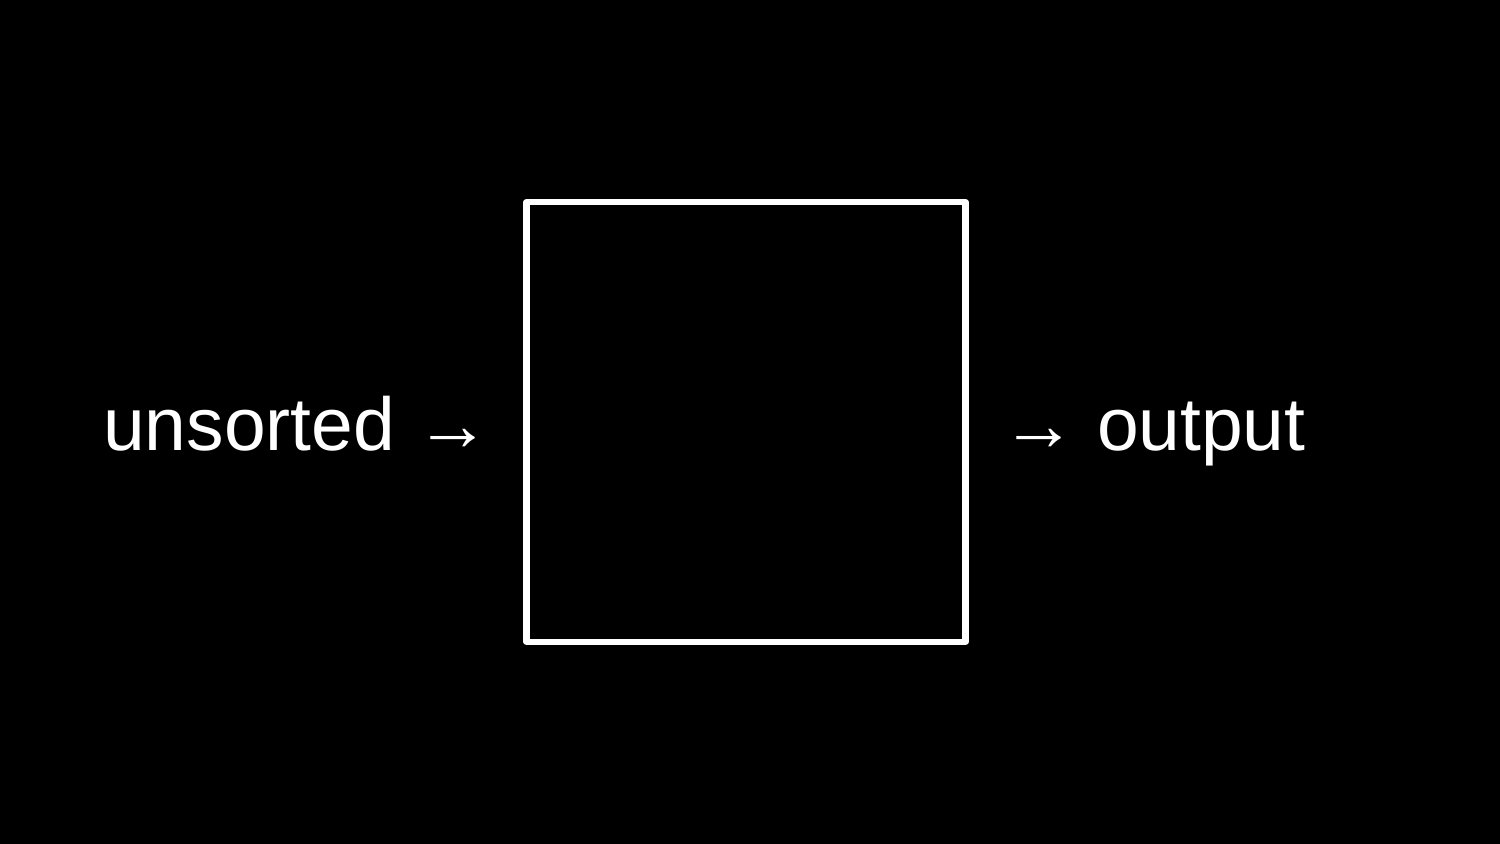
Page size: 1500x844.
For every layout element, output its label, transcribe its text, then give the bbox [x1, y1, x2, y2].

text_box → output [965, 360, 1330, 484]
text_box unsorted → [87, 360, 527, 484]
